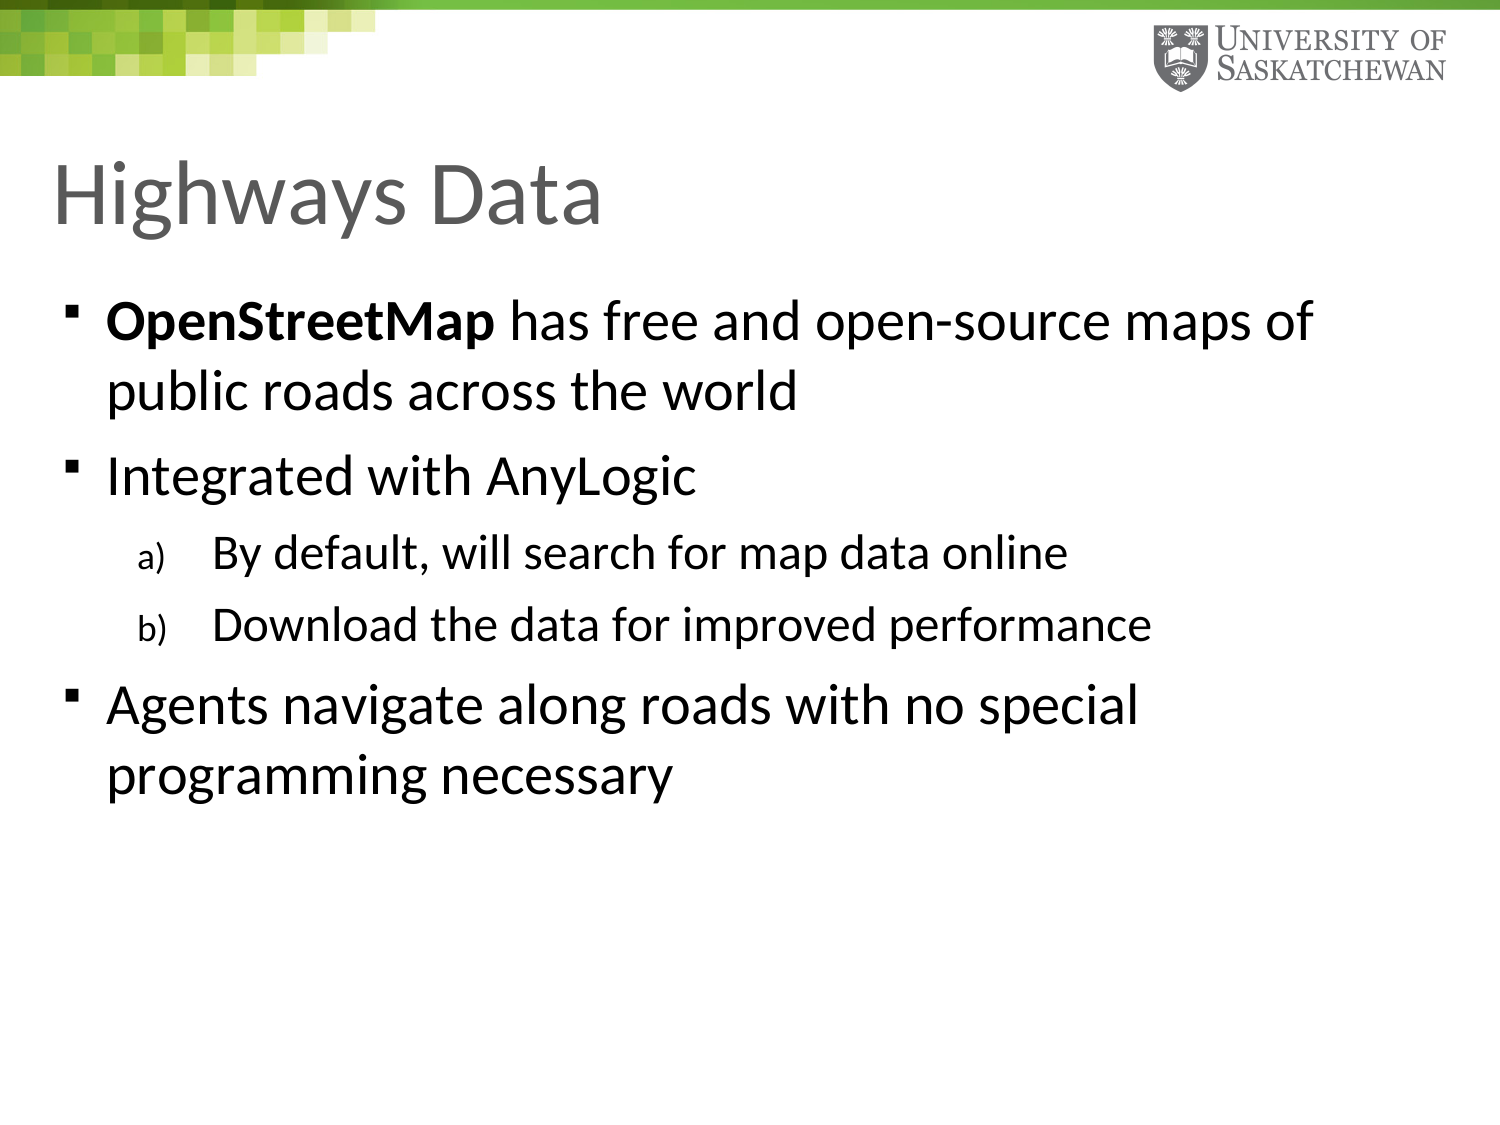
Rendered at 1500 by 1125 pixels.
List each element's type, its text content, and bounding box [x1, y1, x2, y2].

title Highways Data [37, 124, 1441, 251]
list OpenStreetMap has free and open-source maps of public roads across the world Integrated with AnyLogic By default, will search for map data online Download the data for improved performance Agents navigate along roads with no special programming necessary [47, 274, 1450, 988]
picture [0, 0, 1500, 397]
